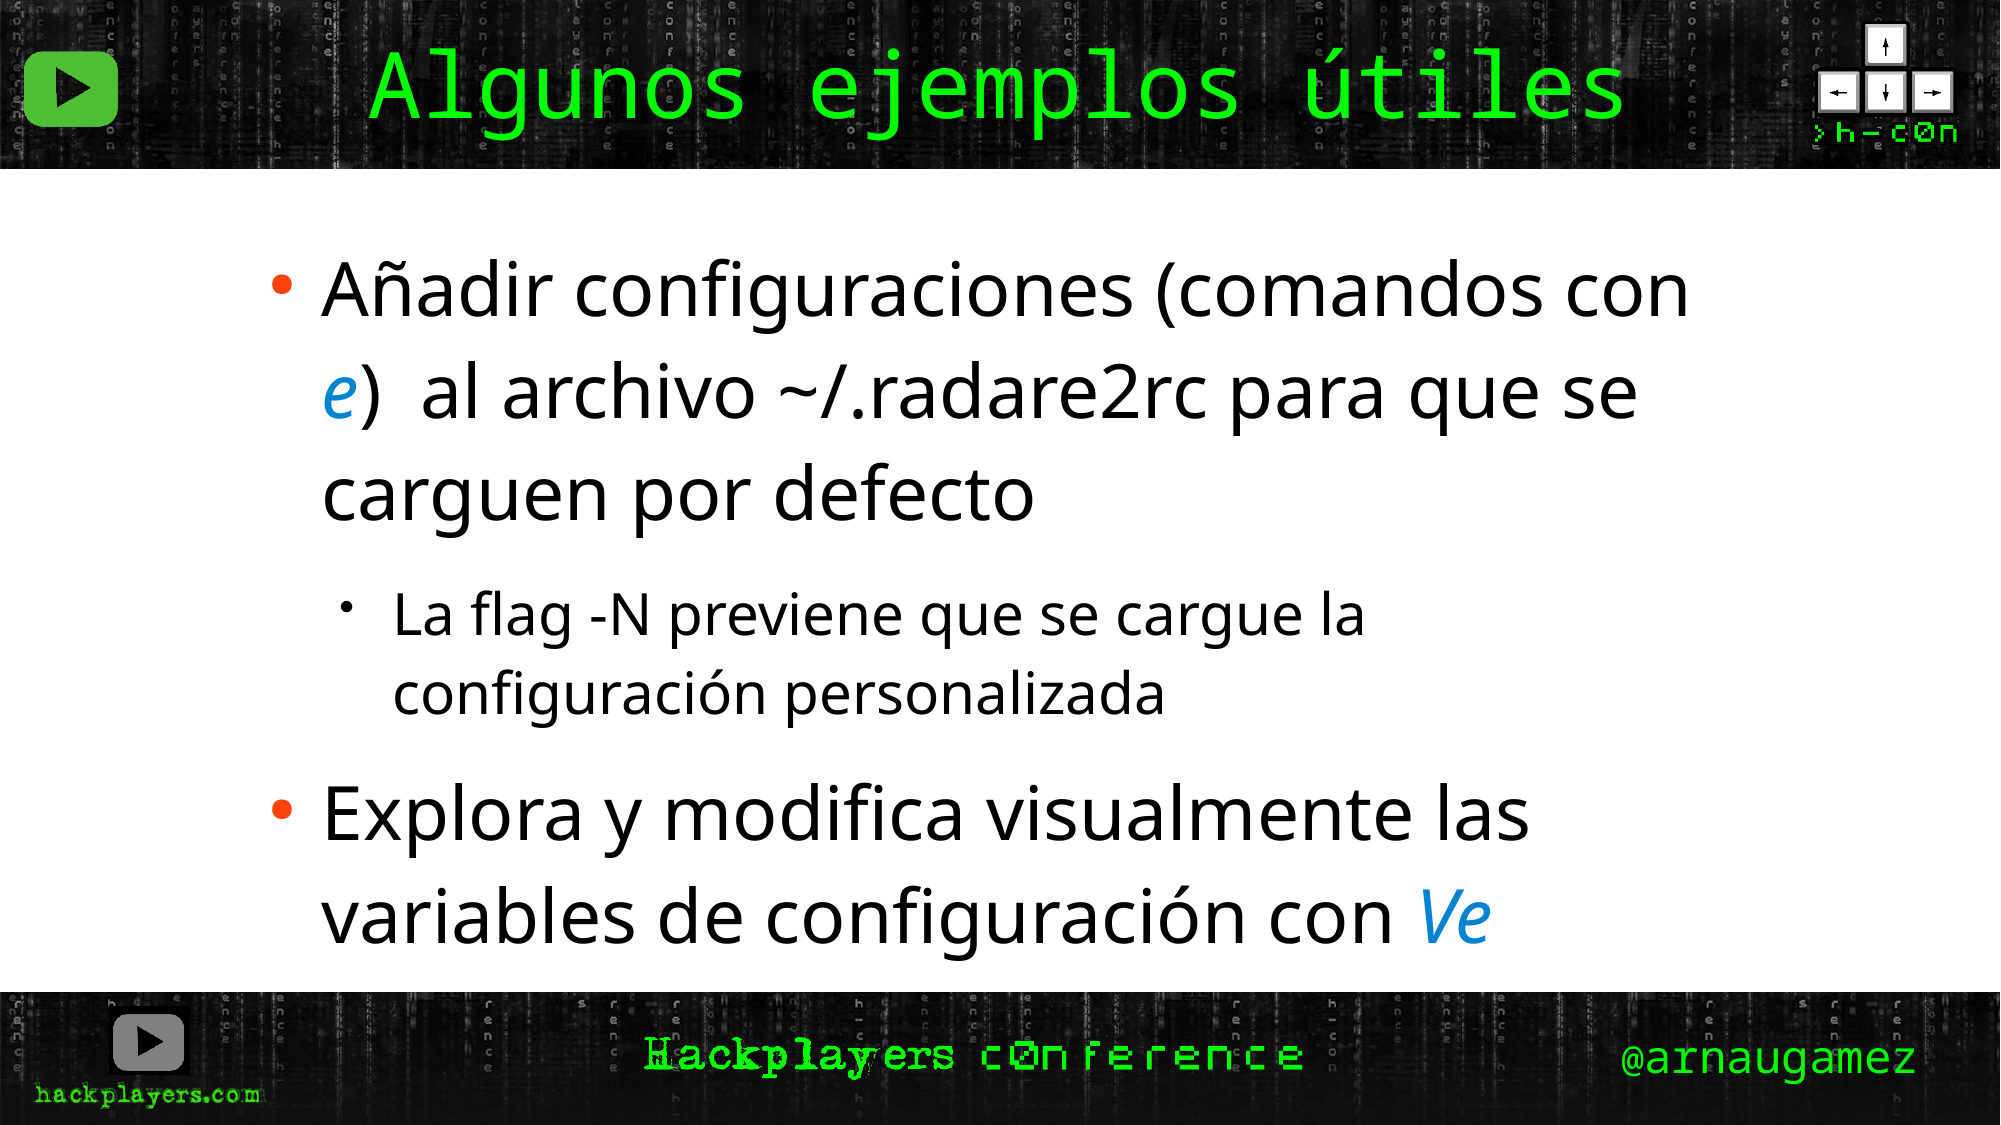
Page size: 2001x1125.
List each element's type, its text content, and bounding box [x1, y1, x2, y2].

picture [0, 992, 2000, 1125]
list Añadir configuraciones (comandos con e) al archivo ~/.radare2rc para que se carguen por defecto La flag -N previene que se cargue la configuración personalizada Explora y modifica visualmente las variables de configuración con Ve [250, 235, 1750, 890]
picture [0, 0, 2000, 169]
title Algunos ejemplos útiles [256, 0, 1745, 166]
